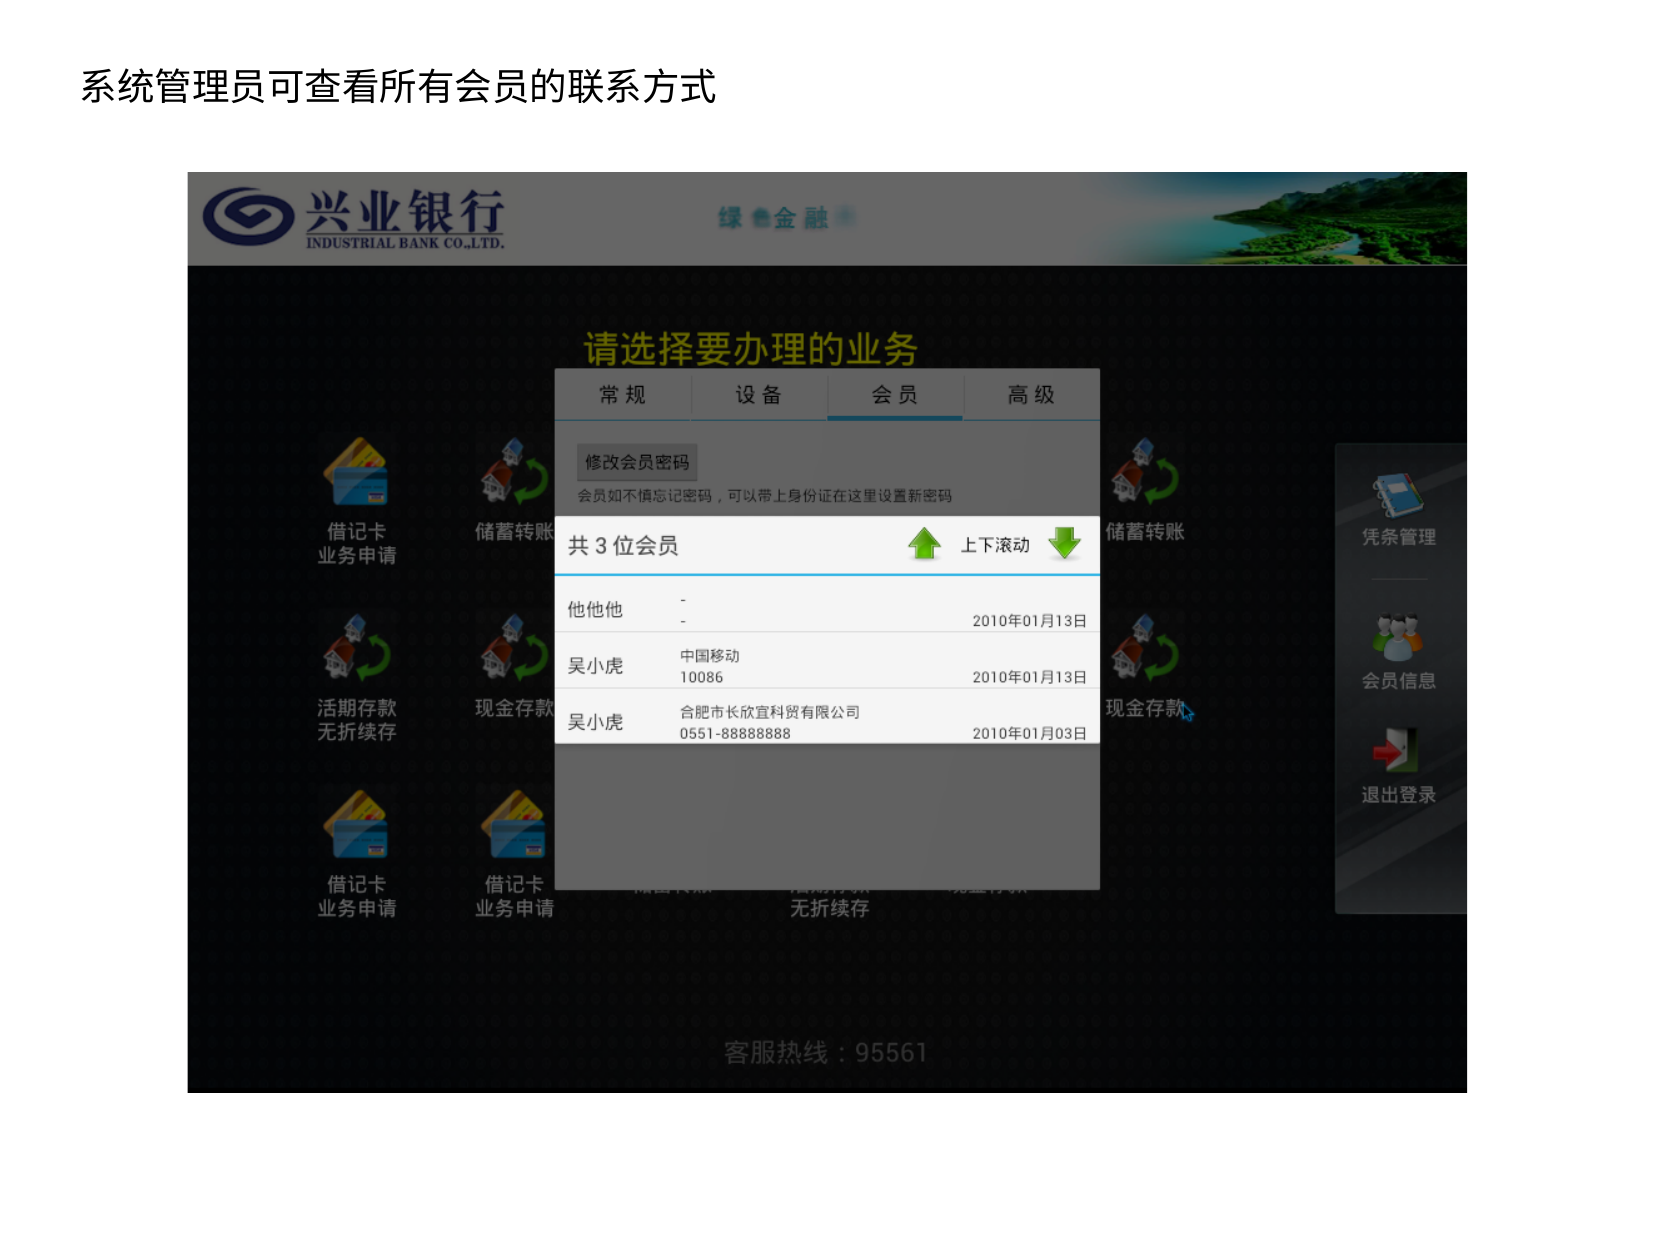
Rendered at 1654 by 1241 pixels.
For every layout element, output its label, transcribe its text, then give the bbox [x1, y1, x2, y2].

picture [187, 172, 1468, 1093]
text_box 系统管理员可查看所有会员的联系方式 [65, 59, 733, 118]
